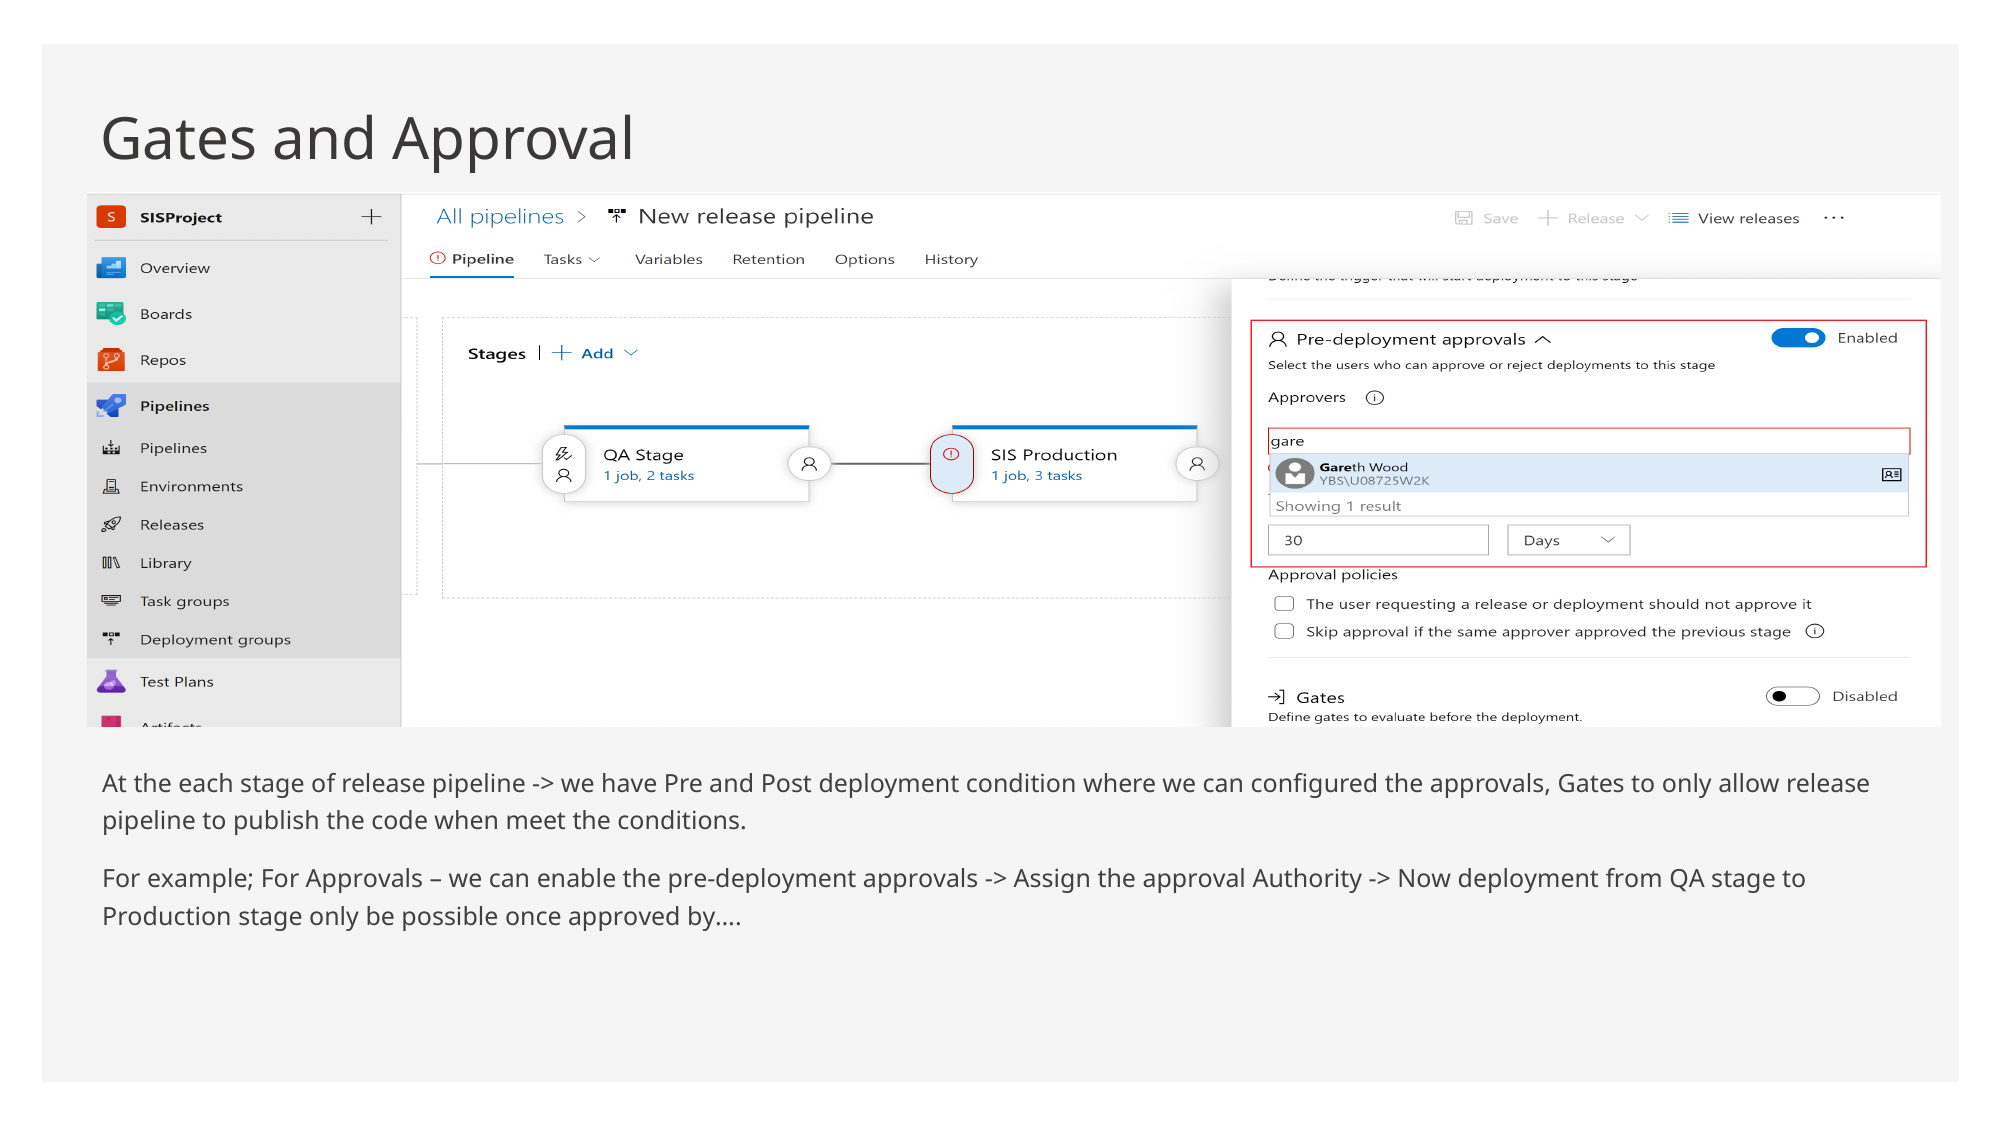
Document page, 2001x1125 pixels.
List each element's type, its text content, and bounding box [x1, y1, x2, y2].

picture [87, 192, 1941, 728]
title Gates and Approval [85, 73, 1214, 179]
text_box At the each stage of release pipeline -> we have Pre and Post deployment condition where we can configured the approvals, Gates to only allow release pipeline to publish the code when meet the conditions. For example; For Approvals – we can enable the pre-deployment approvals -> Assign the approval Authority -> Now deployment from QA stage to Production stage only be possible once approved by…. [87, 751, 1936, 1052]
